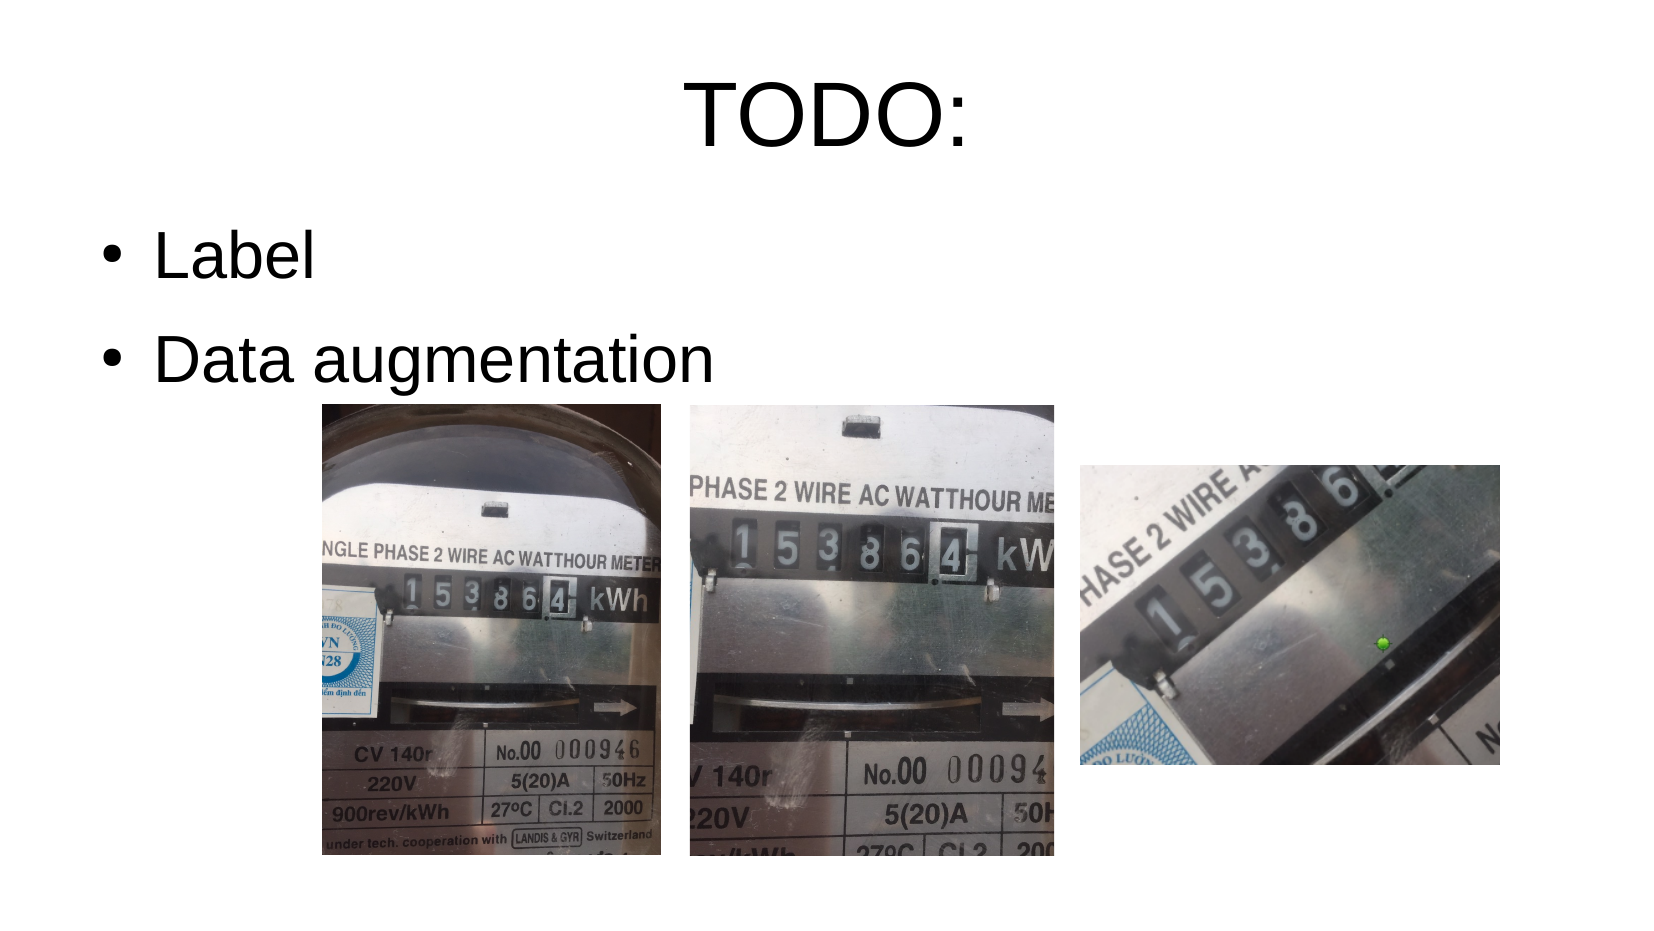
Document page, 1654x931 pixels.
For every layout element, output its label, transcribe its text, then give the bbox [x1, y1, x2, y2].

picture [322, 404, 661, 856]
picture [689, 405, 1055, 856]
picture [1080, 465, 1501, 766]
title TODO: [82, 37, 1571, 193]
list Label Data augmentation [82, 217, 1291, 758]
